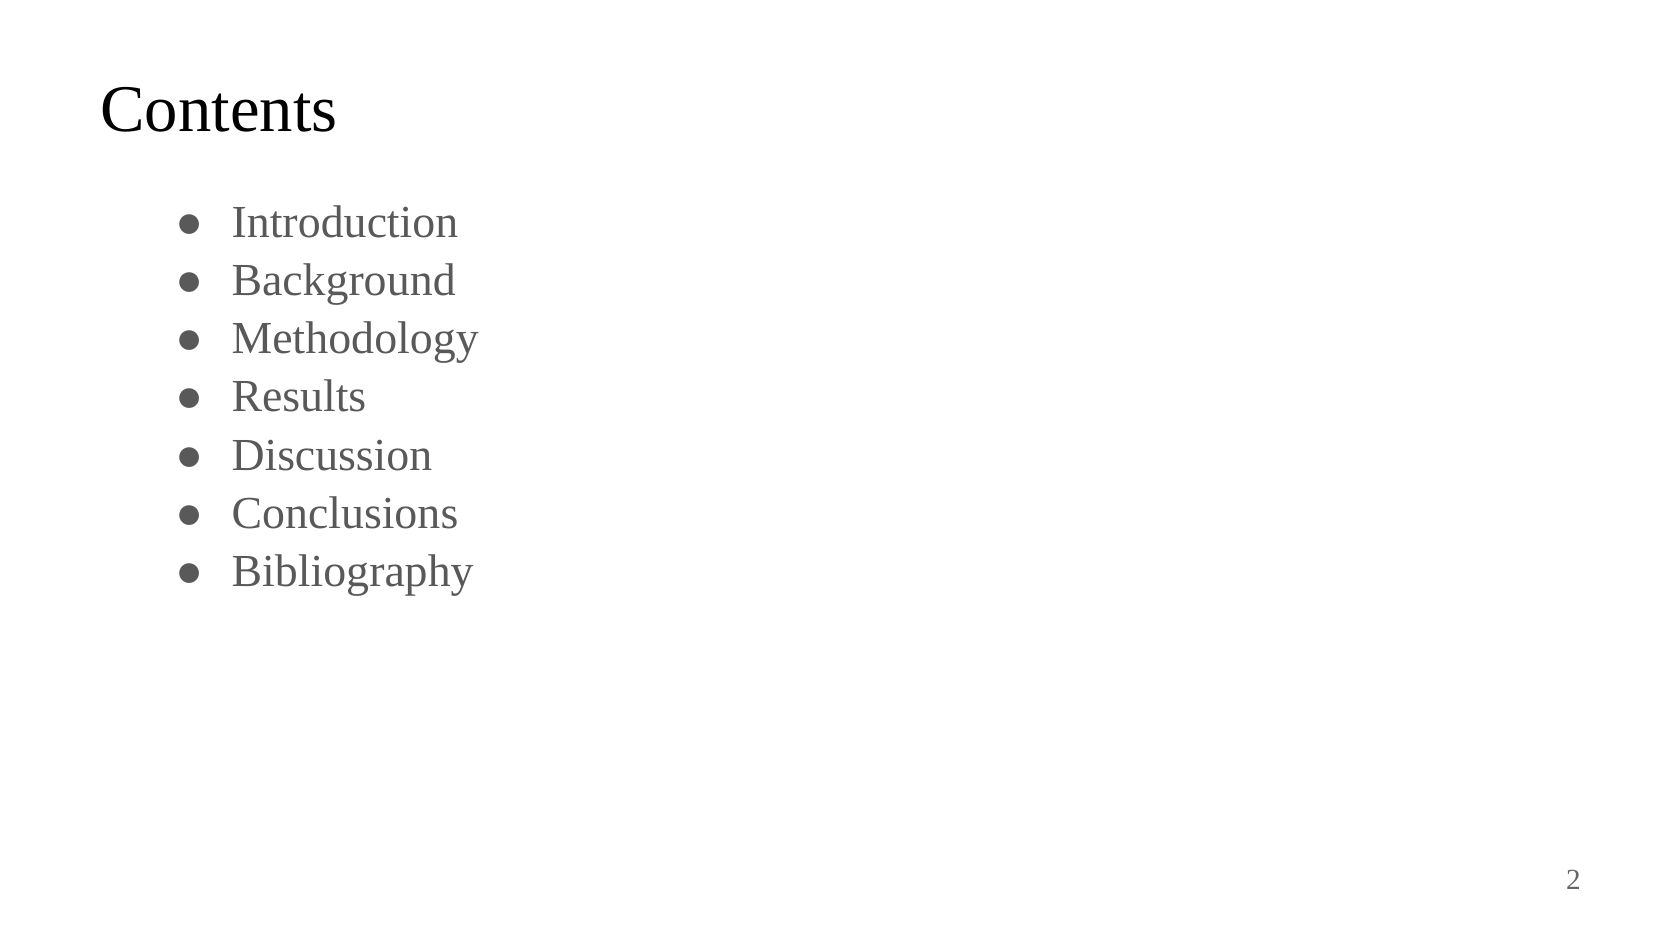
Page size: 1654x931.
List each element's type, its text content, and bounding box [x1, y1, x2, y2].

text_box Introduction Background Methodology Results Discussion Conclusions Bibliography [141, 173, 739, 792]
title Contents [100, 59, 1554, 160]
